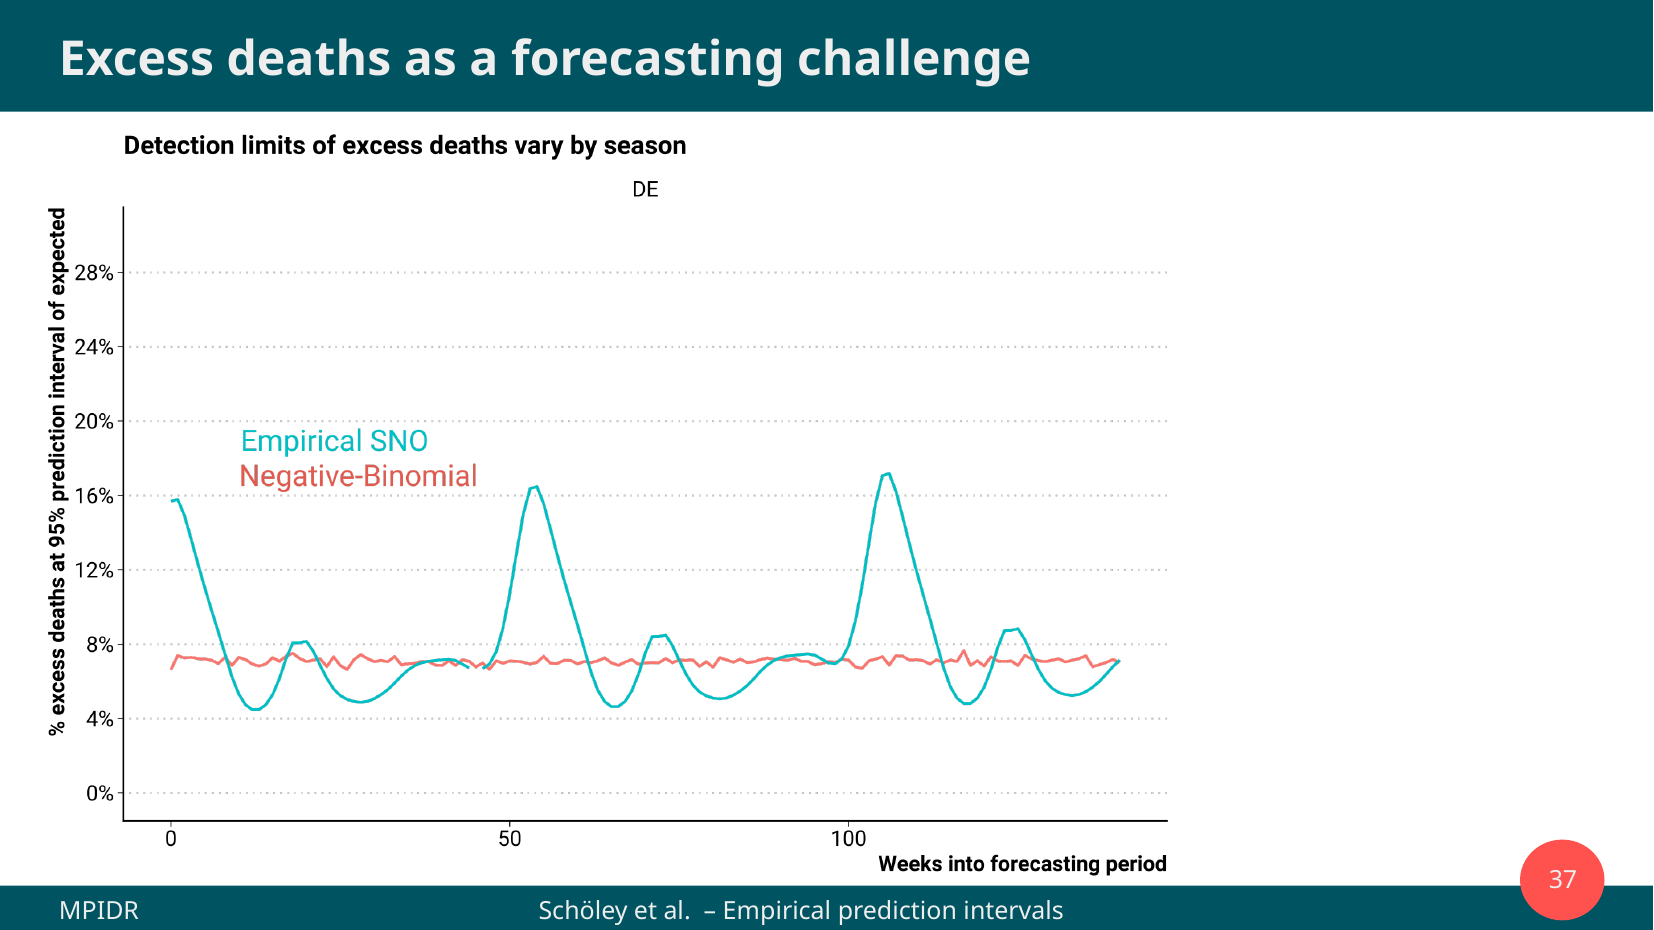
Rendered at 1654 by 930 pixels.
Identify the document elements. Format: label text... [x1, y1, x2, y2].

picture [38, 126, 1177, 886]
title Excess deaths as a forecasting challenge [58, 0, 1594, 117]
